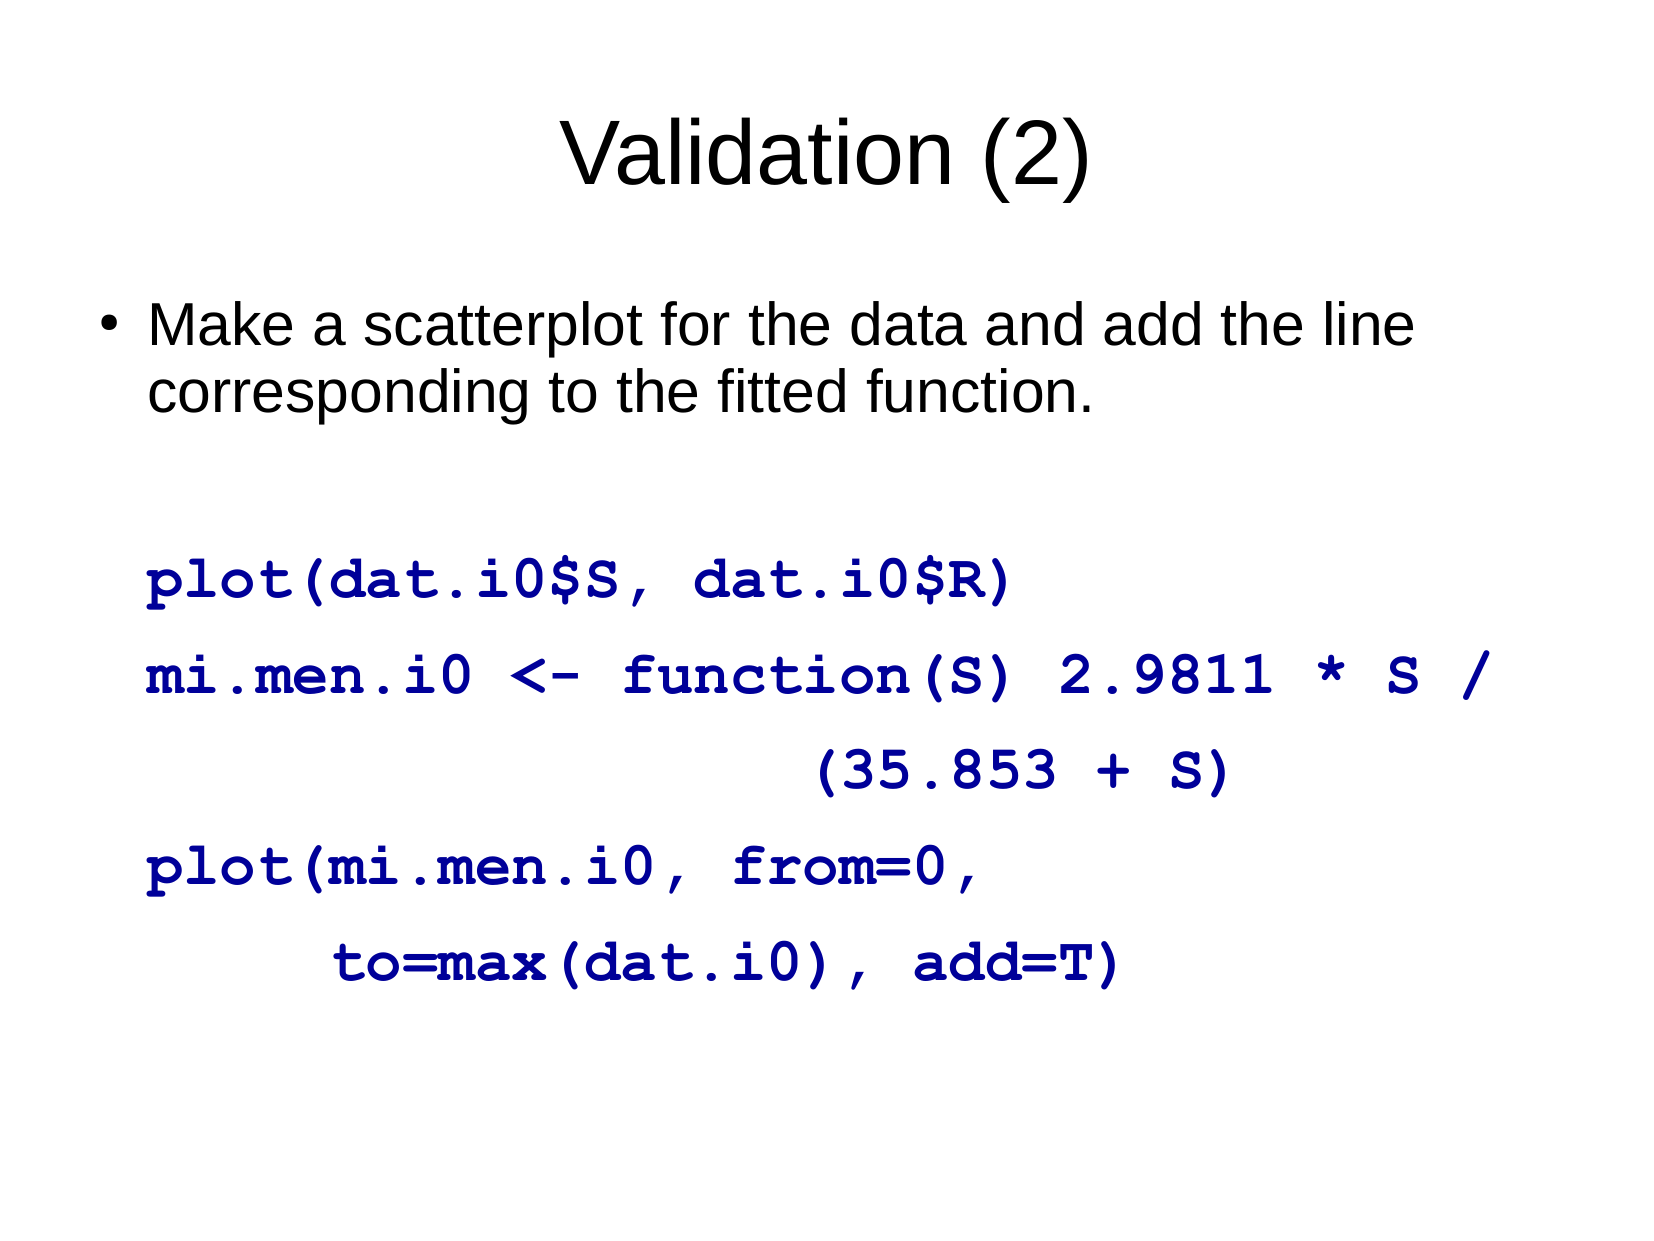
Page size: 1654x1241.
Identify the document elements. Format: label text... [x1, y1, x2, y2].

title Validation (2) [82, 49, 1571, 257]
list Make a scatterplot for the data and add the line corresponding to the fitted function. plot(dat.i0$S, dat.i0$R) mi.men.i0 <- function(S) 2.9811 * S / (35.853 + S) plot(mi.men.i0, from=0, to=max(dat.i0), add=T) [82, 290, 1571, 1010]
